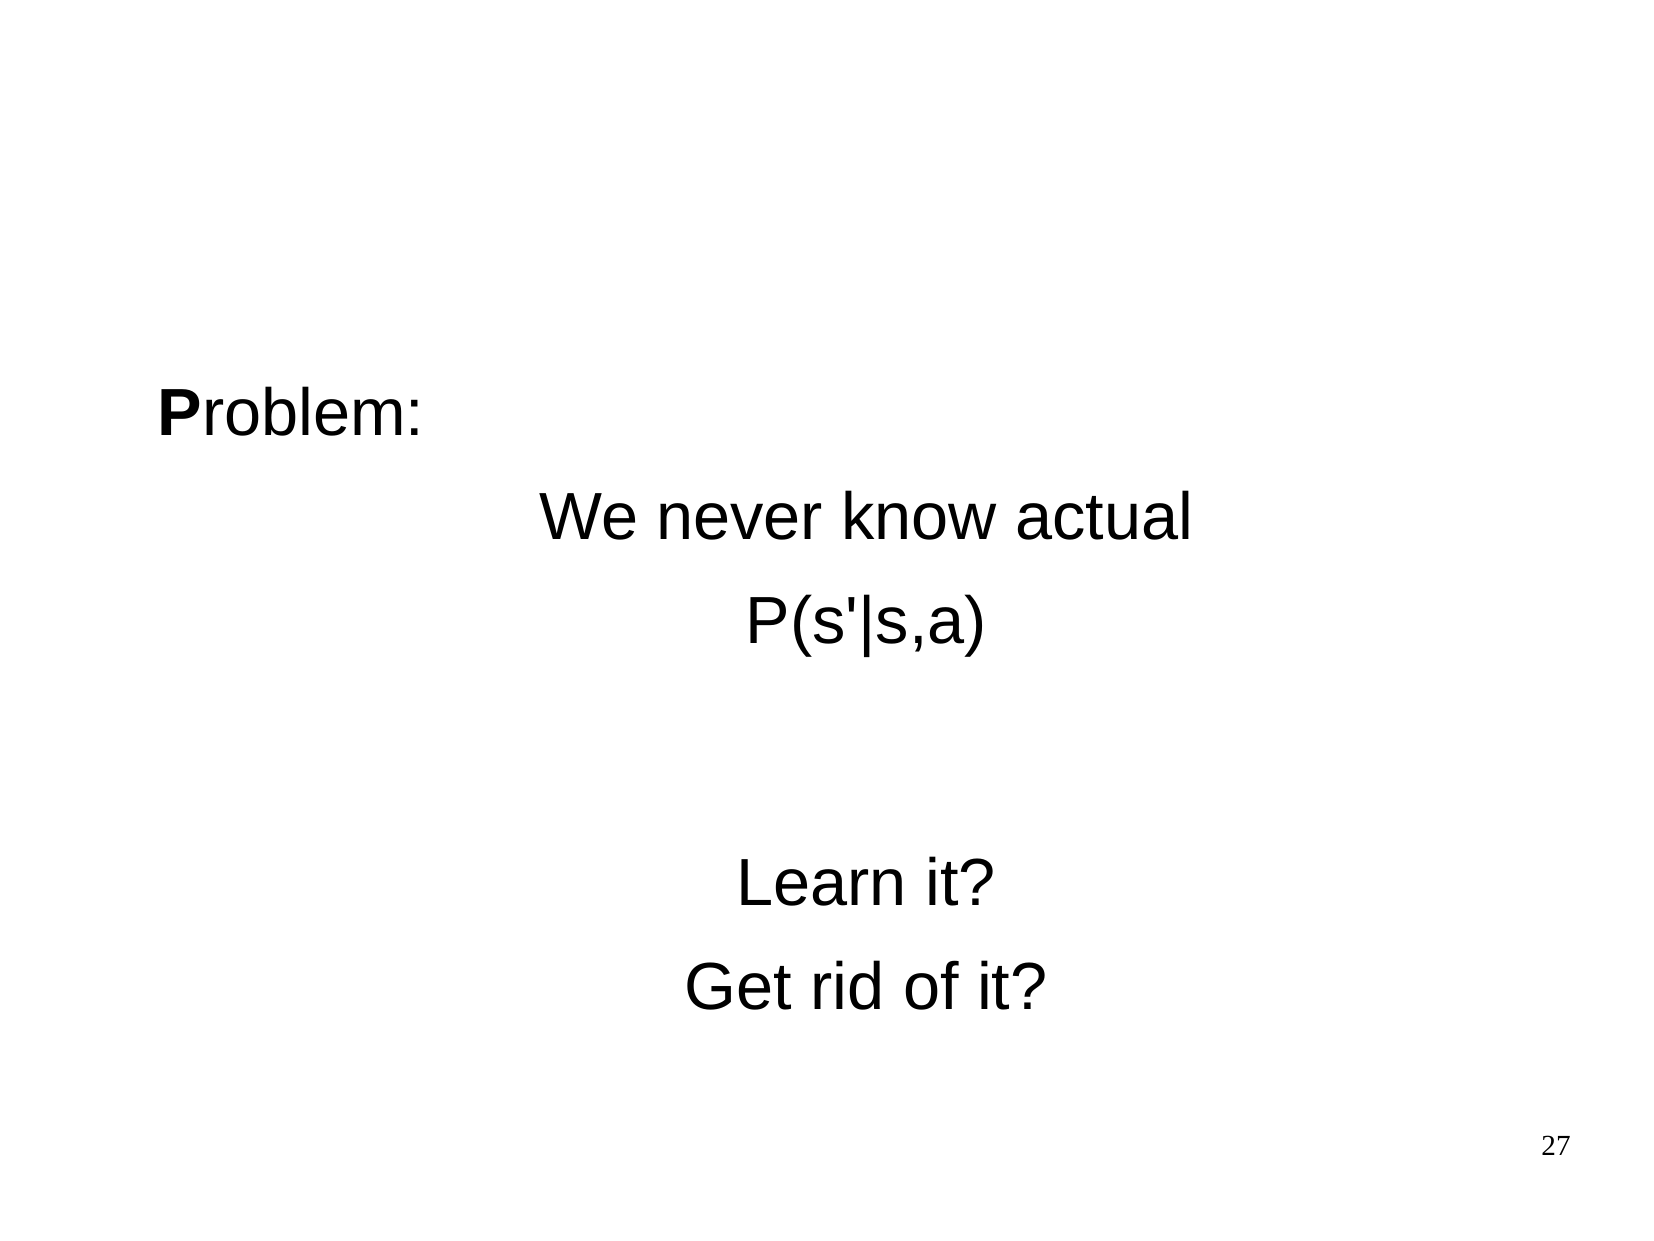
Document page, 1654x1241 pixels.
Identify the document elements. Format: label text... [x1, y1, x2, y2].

list Problem: We never know actual P(s'|s,a) Learn it? Get rid of it? [86, 375, 1576, 1081]
